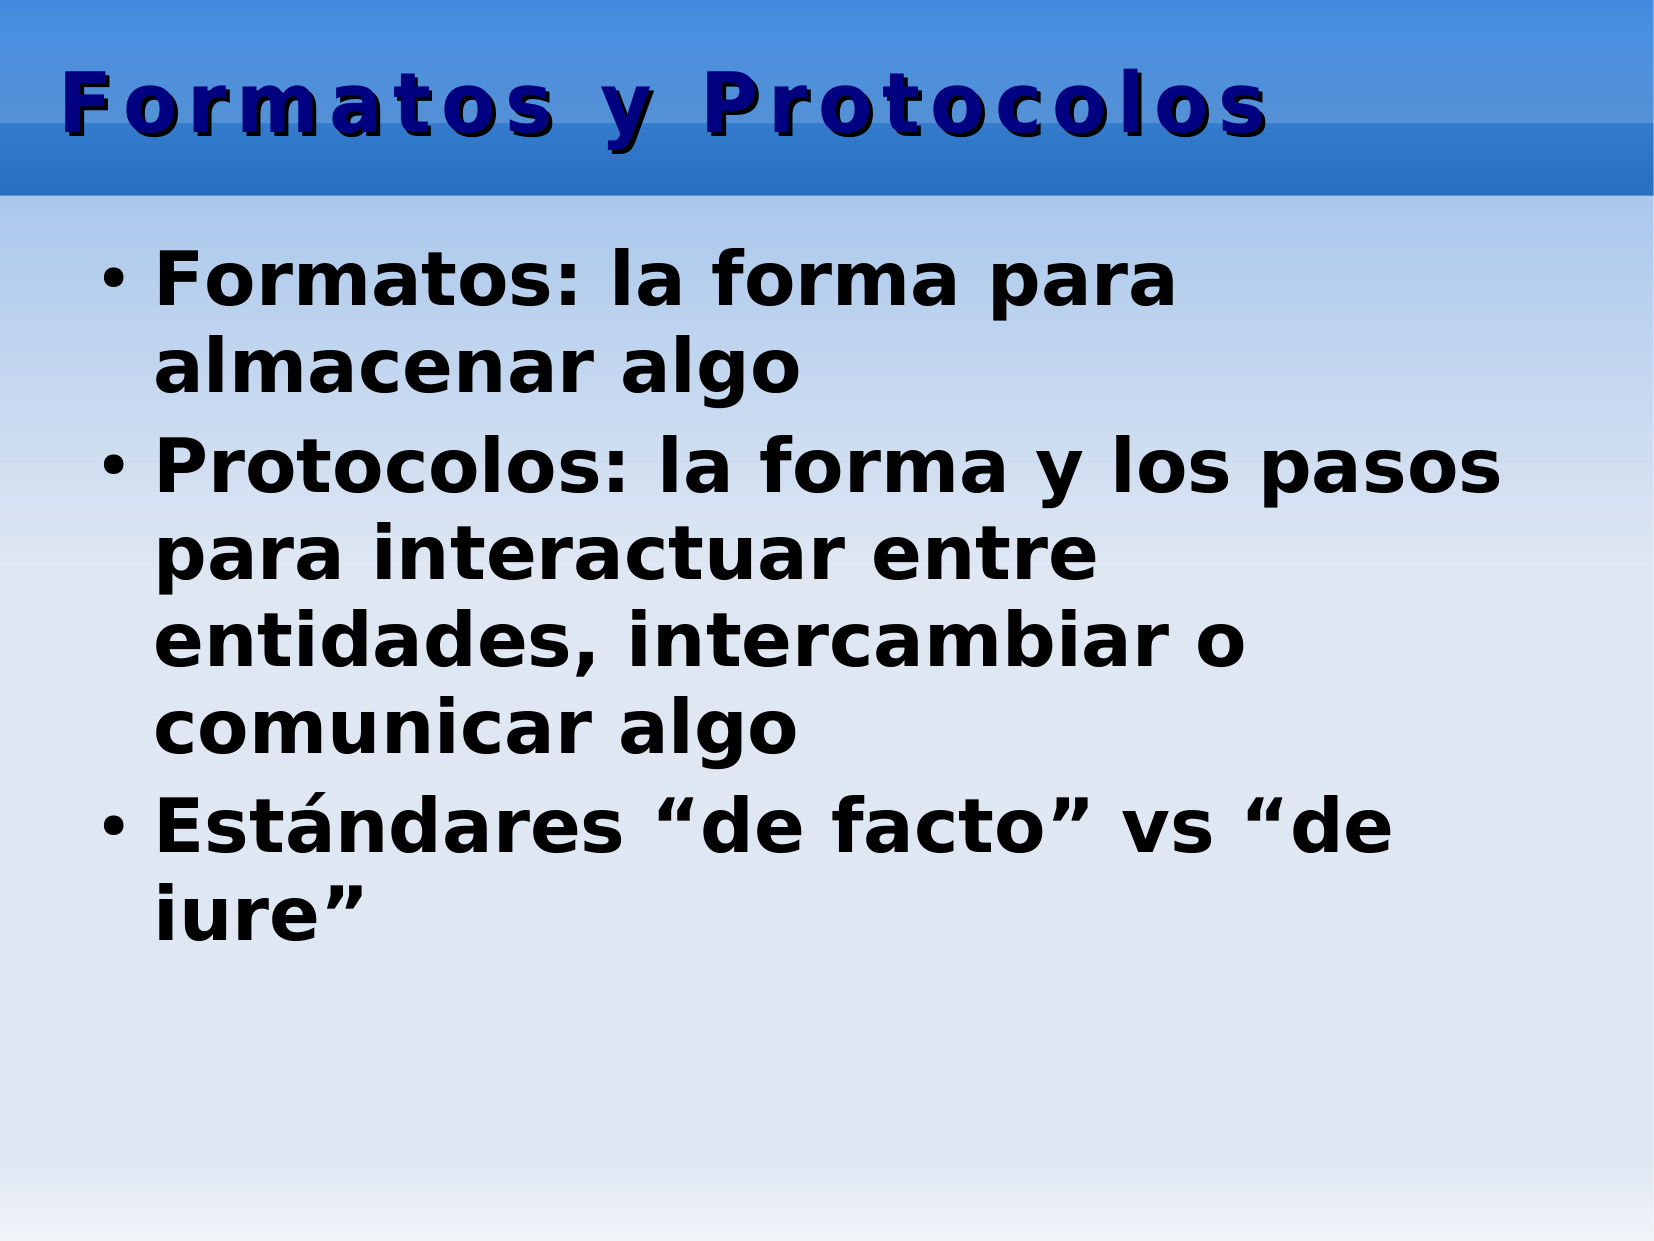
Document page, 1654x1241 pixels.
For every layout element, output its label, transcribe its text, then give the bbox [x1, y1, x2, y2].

title Formatos y Protocolos [59, 29, 1654, 178]
picture [0, 0, 1654, 1241]
list Formatos: la forma para almacenar algo Protocolos: la forma y los pasos para interactuar entre entidades, intercambiar o comunicar algo Estándares “de facto” vs “de iure” [82, 236, 1565, 1109]
